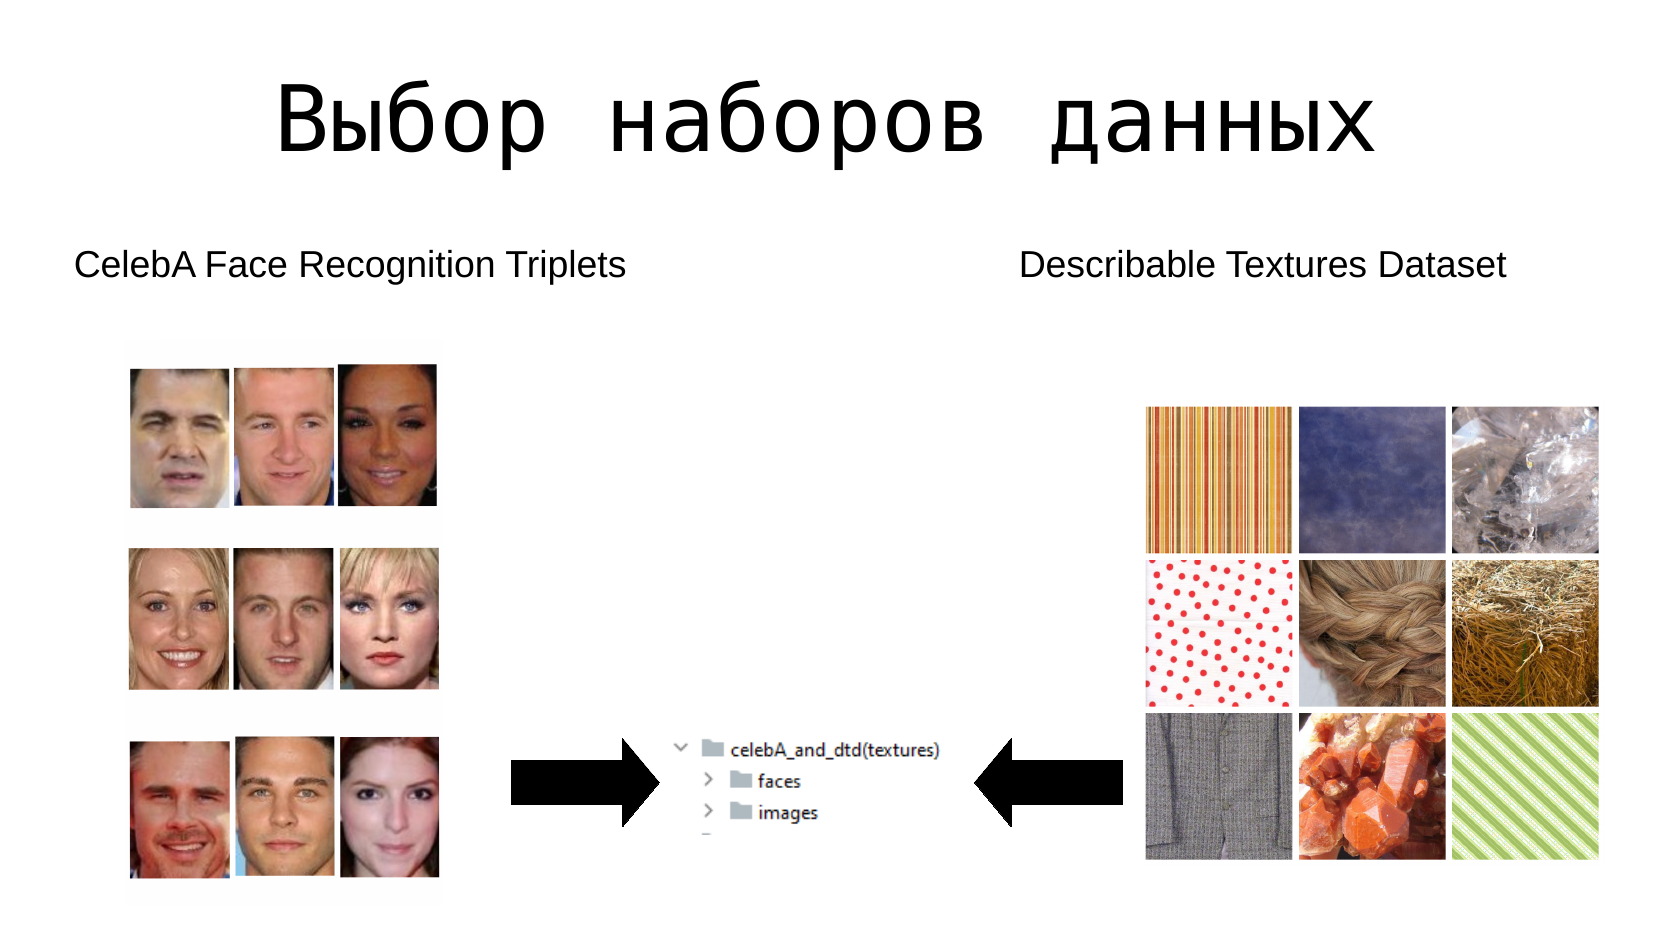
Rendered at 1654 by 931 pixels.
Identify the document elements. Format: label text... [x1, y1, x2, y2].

title Выбор наборов данных [82, 37, 1571, 193]
picture [124, 339, 443, 905]
text_box Describable Textures Dataset [1003, 236, 1536, 296]
picture [1139, 400, 1605, 866]
picture [649, 730, 992, 835]
text_box CelebA Face Recognition Triplets [59, 236, 650, 296]
text_box [974, 738, 1123, 827]
text_box [511, 738, 660, 827]
